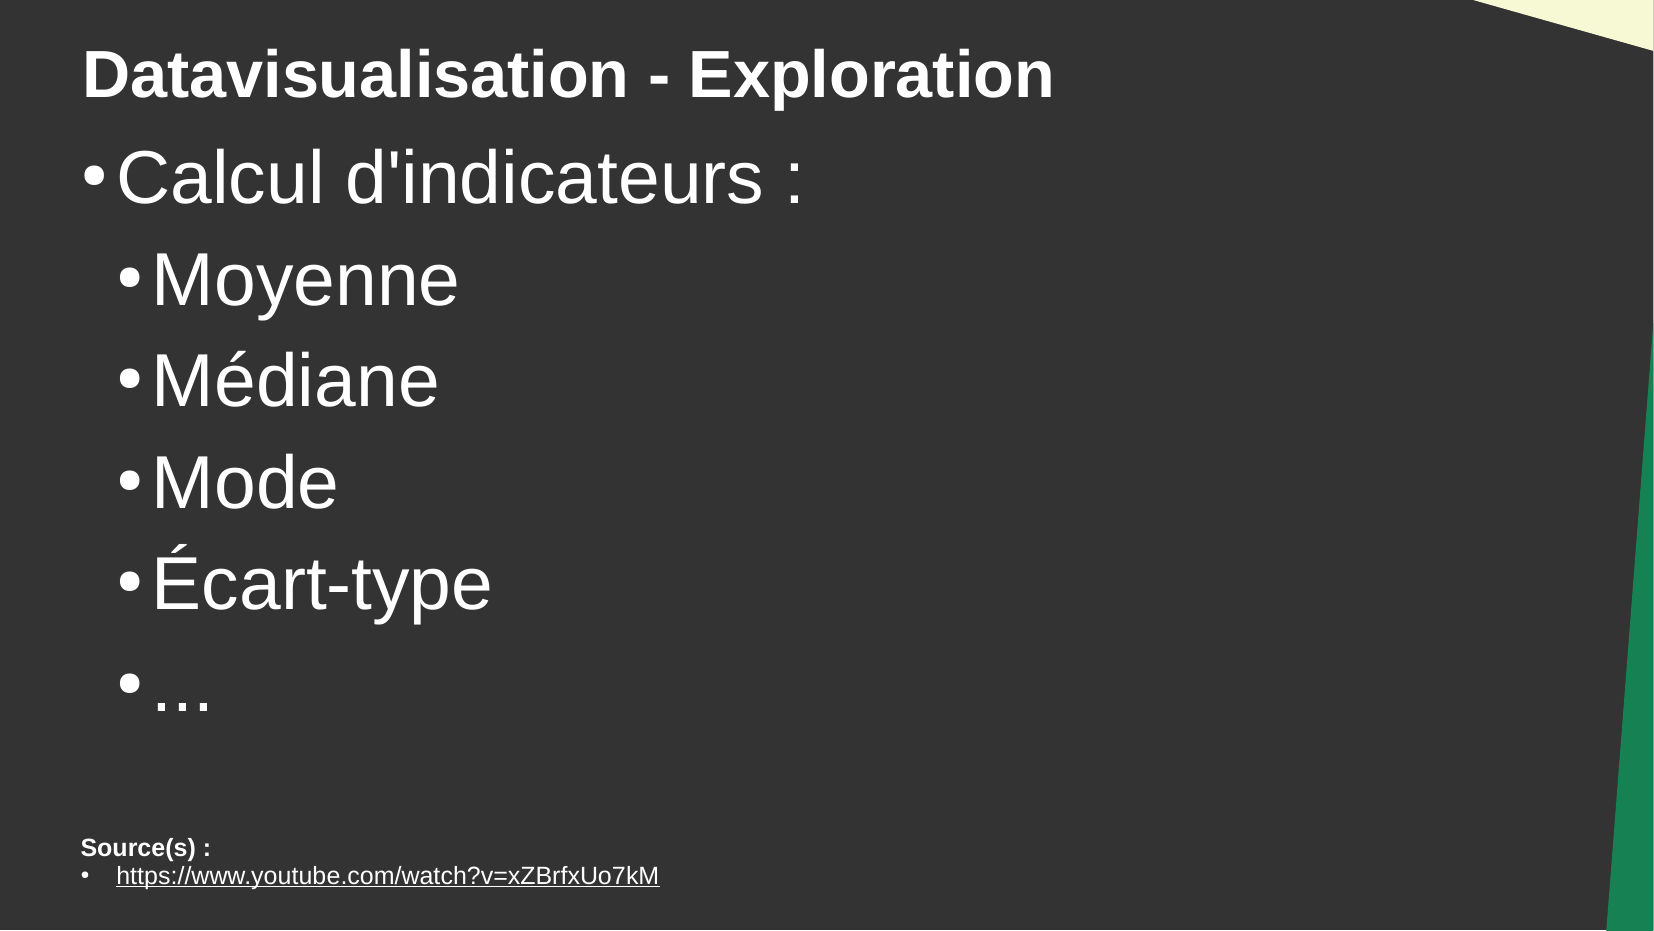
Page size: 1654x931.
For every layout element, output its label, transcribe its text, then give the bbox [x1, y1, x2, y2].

list Calcul d'indicateurs : Moyenne Médiane Mode Écart-type ... [80, 135, 1560, 762]
text_box Source(s) : https://www.youtube.com/watch?v=xZBrfxUo7kM [65, 826, 1483, 926]
text_box [1473, 0, 1654, 52]
title Datavisualisation - Exploration [82, 37, 1571, 122]
text_box [1606, 313, 1654, 931]
